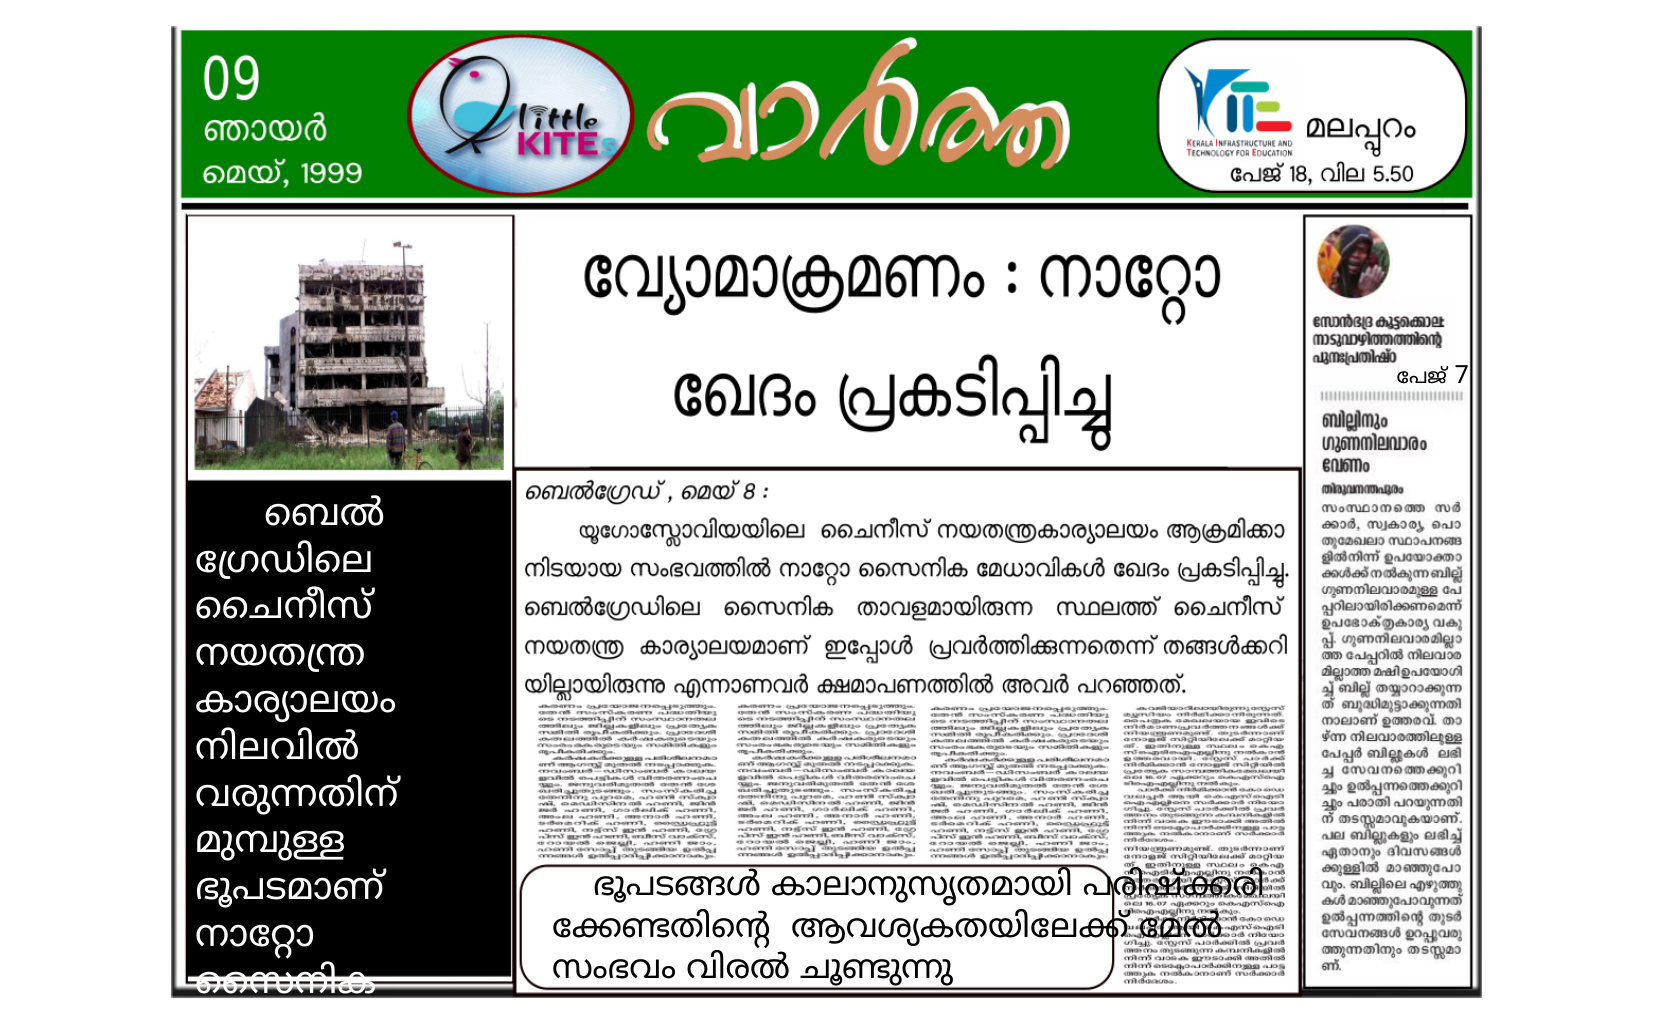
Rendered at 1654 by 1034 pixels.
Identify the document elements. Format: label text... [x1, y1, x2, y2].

text_box ബെല്‍ഗ്രേഡിലെ ചൈനീസ് നയതന്ത്ര കാര്യാലയം നിലവില്‍ വരുന്നതിന് മുമ്പുള്ള ഭൂപടമാണ് നാറ്റോ സൈനിക നടപടിക്ക് ഉപയോഗിച്ചത് ഇതാണ് സൈനിക കേന്ദ്രമെന്ന് കരുതി തയതന്ത്ര കാര്യാലയം ആക്രമിക്കാന്‍ കാരണം [180, 485, 556, 1026]
picture [171, 26, 1482, 998]
text_box ഭൂപടങ്ങള്‍ കാലാനുസൃതമായി പരിഷ്ക്കരി ക്കേണ്ടതിന്റെ ആവശ്യകതയിലേക്ക് മേല്‍ സംഭവം വിരല്‍ ചൂണ്ടുന്നു [556, 859, 1510, 999]
text_box പേജ് 7 [1381, 349, 1531, 396]
